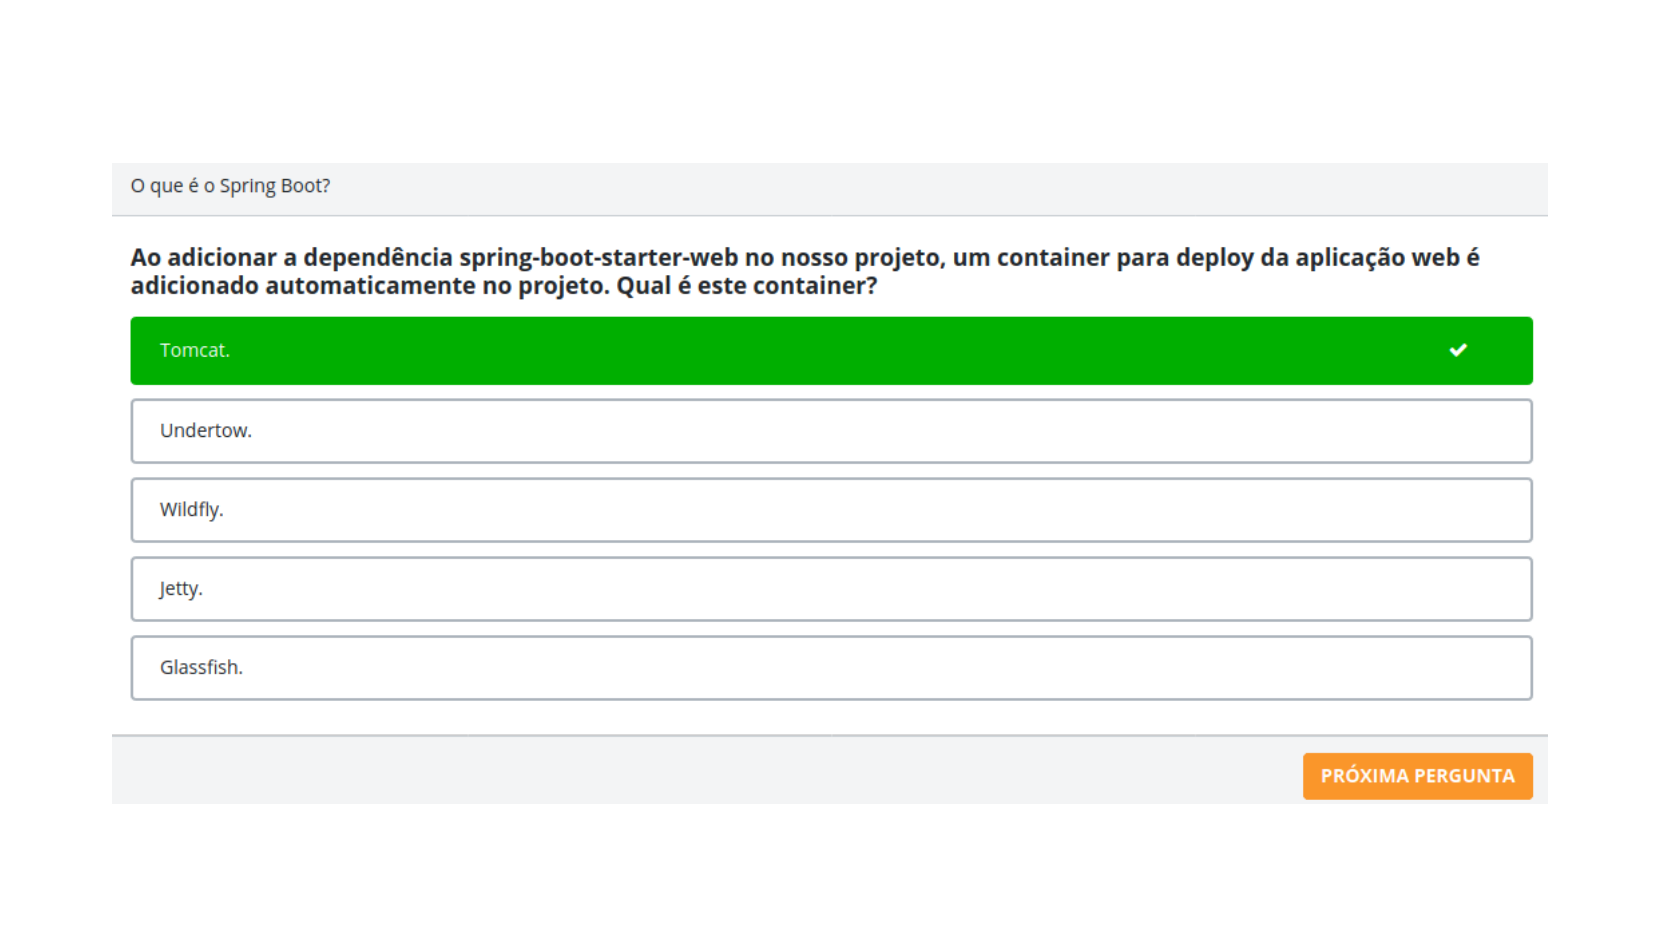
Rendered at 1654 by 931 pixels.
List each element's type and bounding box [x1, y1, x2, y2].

picture [112, 163, 1548, 804]
